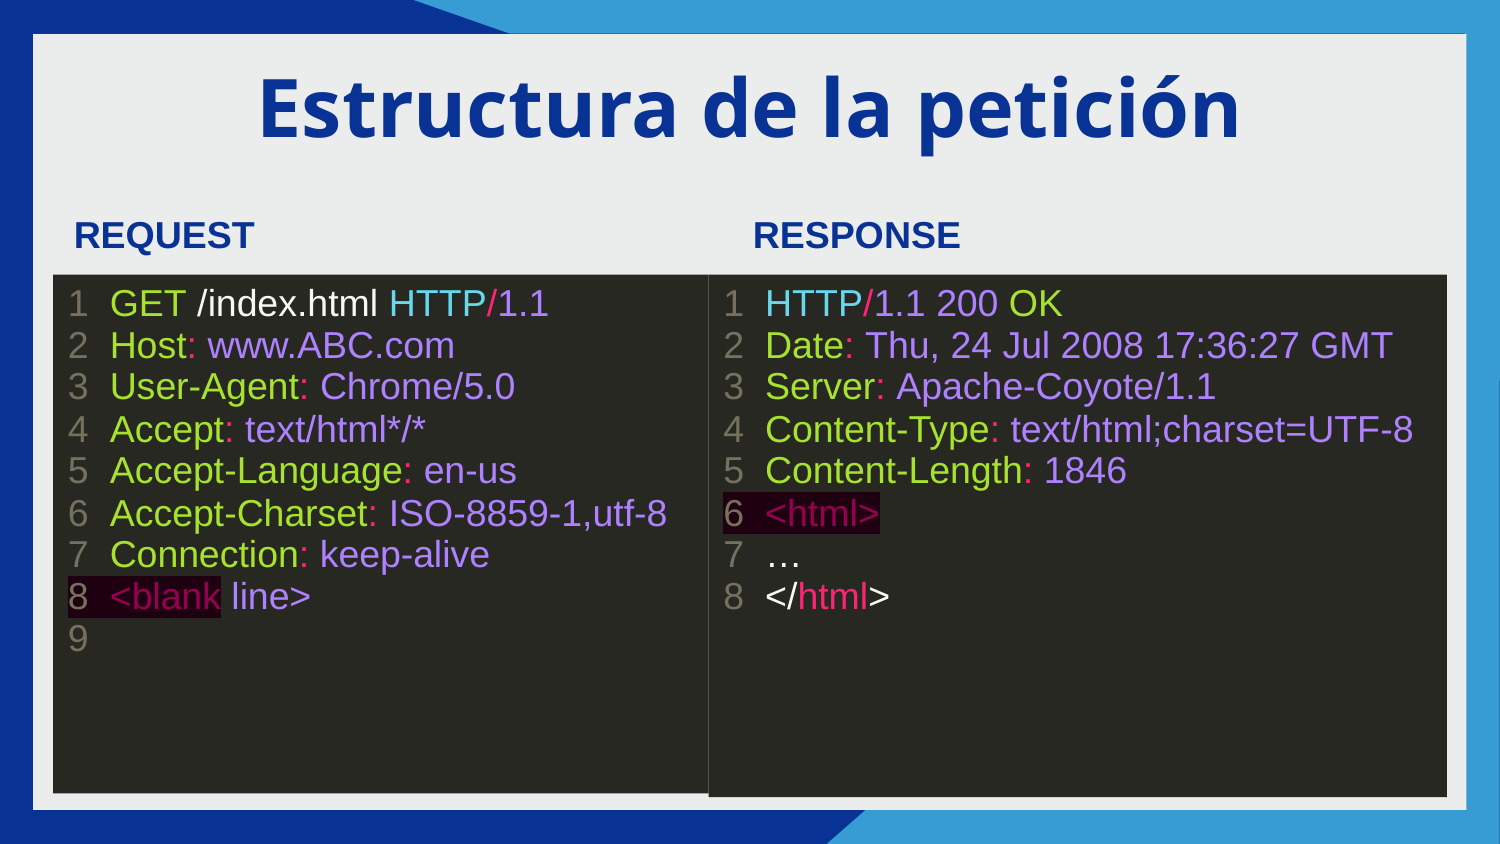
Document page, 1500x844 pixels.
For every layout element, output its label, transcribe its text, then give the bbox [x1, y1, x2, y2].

title Estructura de la petición [34, 36, 1466, 178]
text_box RESPONSE [738, 206, 1418, 264]
text_box 1 HTTP/1.1 200 OK 2 Date: Thu, 24 Jul 2008 17:36:27 GMT 3 Server: Apache-Coyote/1.1 4 Content-Type: text/html;charset=UTF-8 5 Content-Length: 1846 6 <html> 7 … 8 </html> [708, 274, 1447, 798]
text_box REQUEST [59, 206, 709, 264]
text_box 1 GET /index.html HTTP/1.1 2 Host: www.ABC.com 3 User-Agent: Chrome/5.0 4 Accept: text/html*/* 5 Accept-Language: en-us 6 Accept-Charset: ISO-8859-1,utf-8 7 Connection: keep-alive 8 <blank line> 9 [53, 274, 708, 794]
